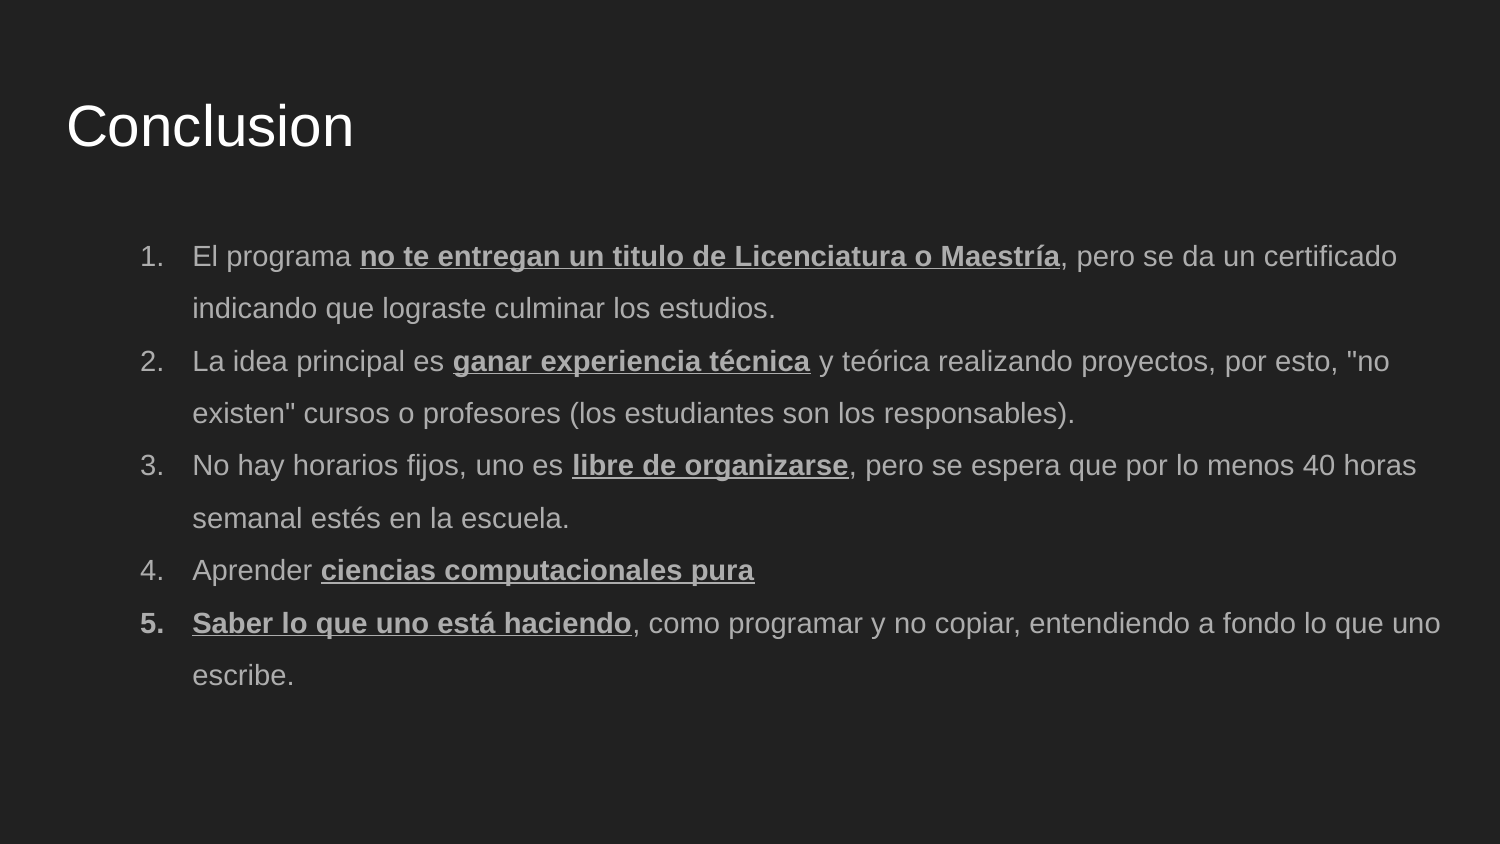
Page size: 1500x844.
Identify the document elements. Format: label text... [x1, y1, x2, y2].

list El programa no te entregan un titulo de Licenciatura o Maestría, pero se da un certificado indicando que lograste culminar los estudios. La idea principal es ganar experiencia técnica y teórica realizando proyectos, por esto, "no existen" cursos o profesores (los estudiantes son los responsables). No hay horarios fijos, uno es libre de organizarse, pero se espera que por lo menos 40 horas semanal estés en la escuela. Aprender ciencias computacionales pura Saber lo que uno está haciendo, como programar y no copiar, entendiendo a fondo lo que uno escribe. [102, 204, 1500, 765]
title Conclusion [51, 72, 1449, 167]
